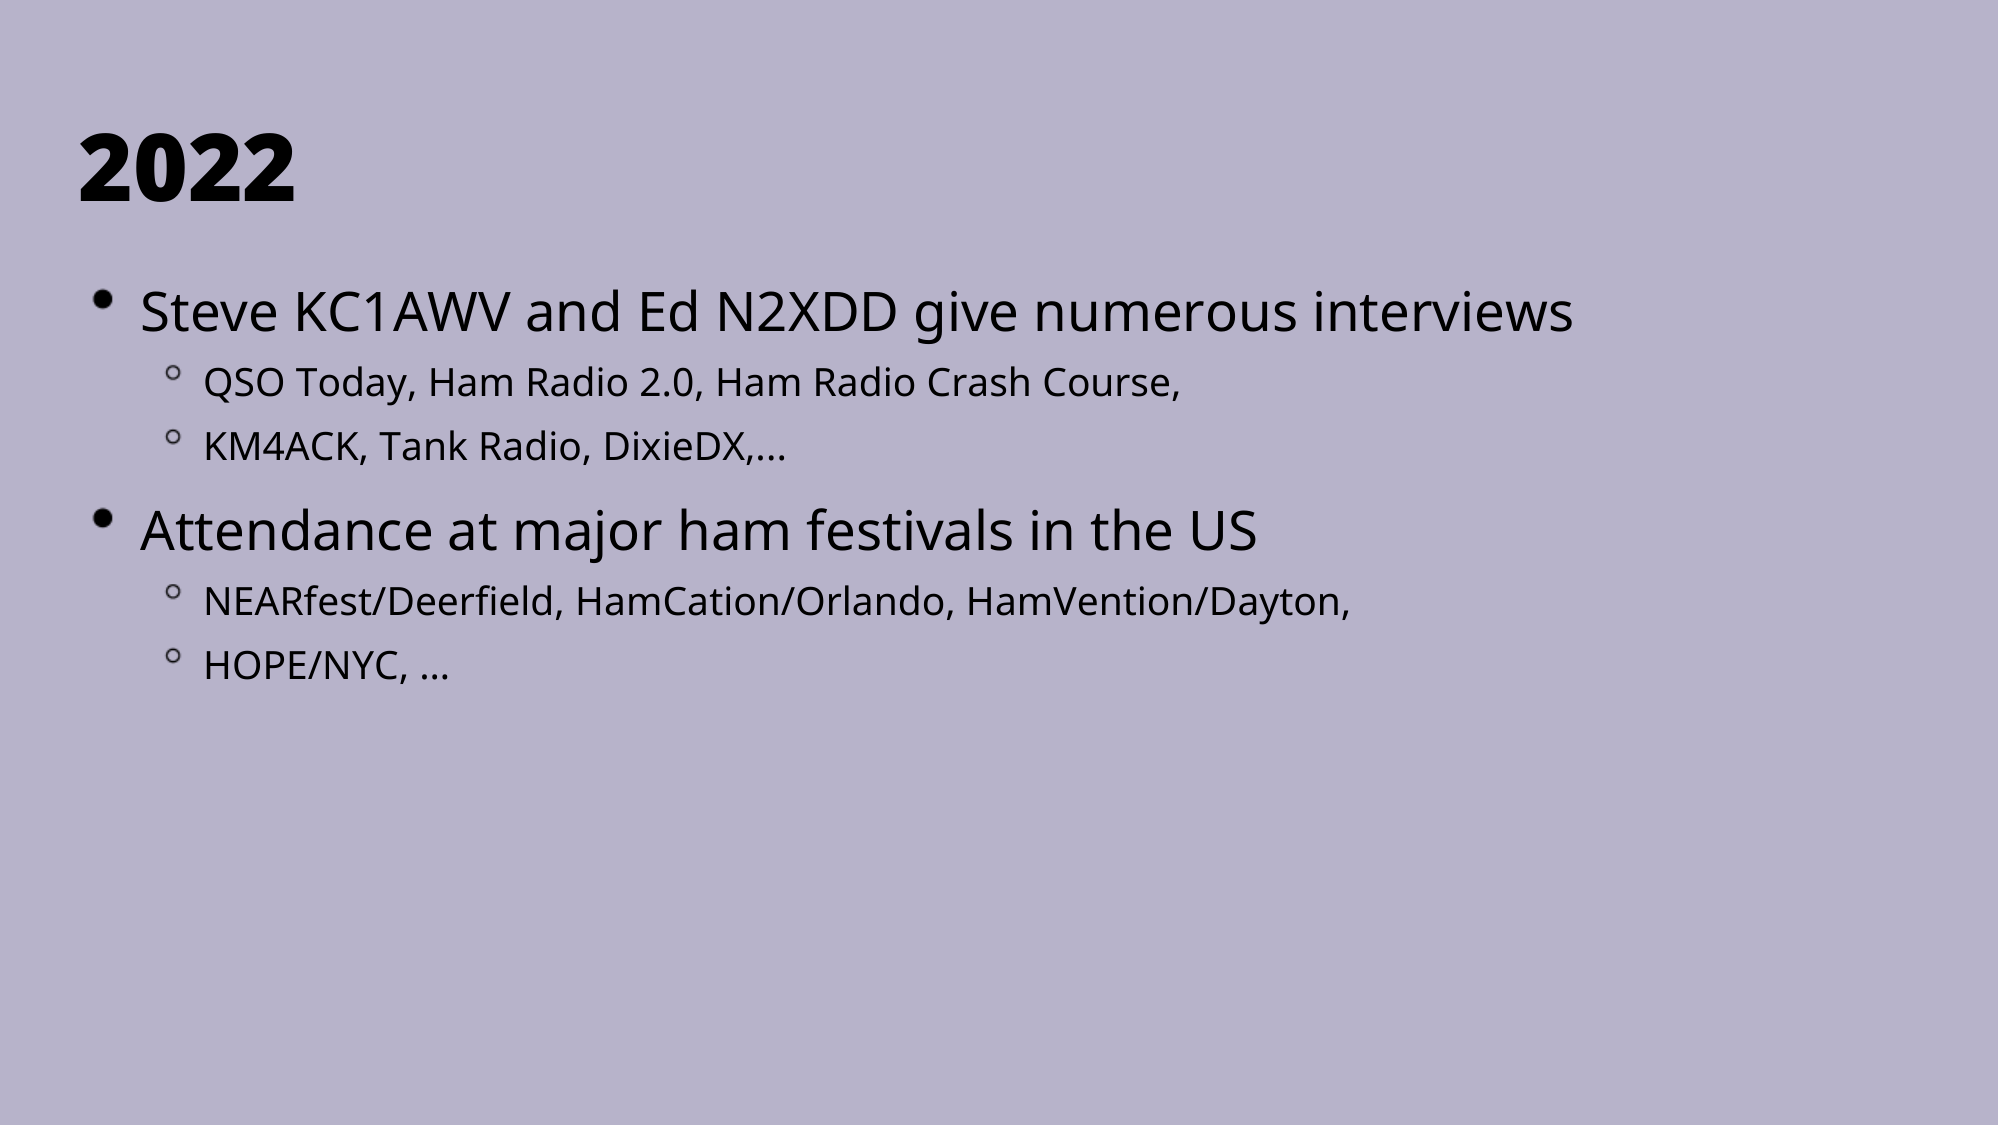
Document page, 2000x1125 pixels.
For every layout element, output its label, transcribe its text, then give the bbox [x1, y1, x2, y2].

text_box NEARfest/Deerfield, HamCation/Orlando, HamVention/Dayton, [203, 573, 1310, 613]
picture [0, 0, 1998, 1125]
text_box QSO Today, Ham Radio 2.0, Ham Radio Crash Course, [203, 354, 1131, 394]
text_box Attendance at major ham festivals in the US [140, 491, 1194, 547]
text_box Steve KC1AWV and Ed N2XDD give numerous interviews [140, 273, 1542, 328]
text_box KM4ACK, Tank Radio, DixieDX,... [203, 418, 775, 458]
text_box HOPE/NYC, … [203, 637, 457, 677]
text_box 2022 [78, 101, 297, 195]
